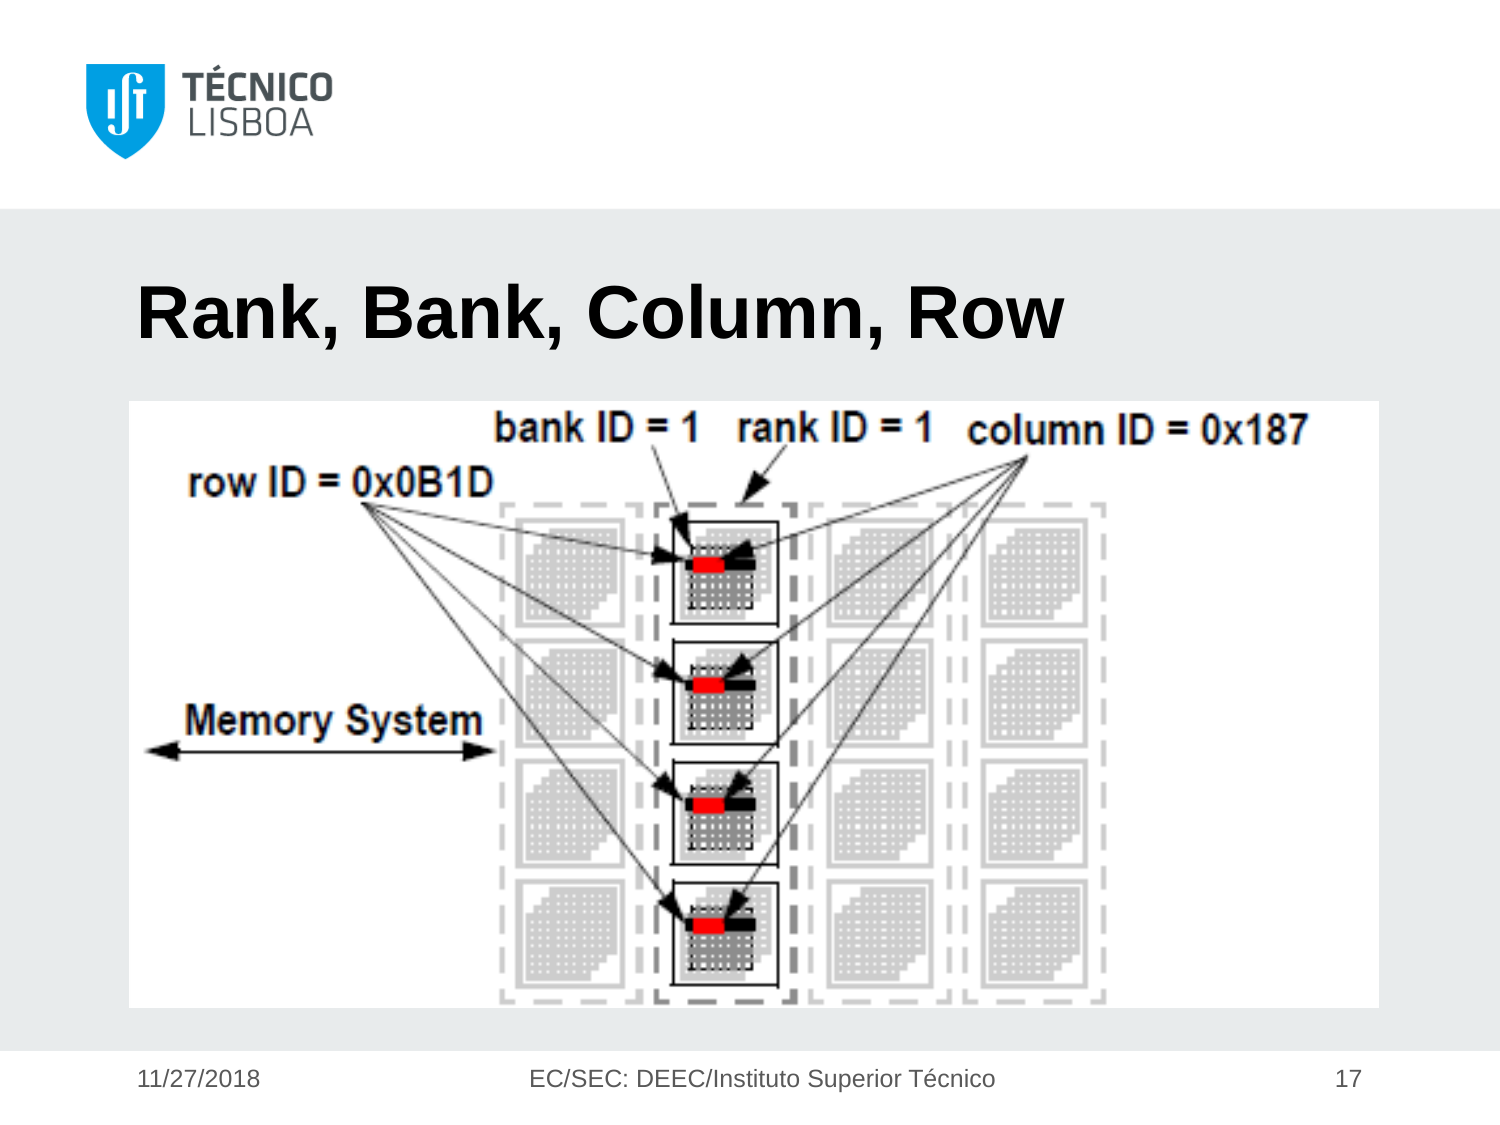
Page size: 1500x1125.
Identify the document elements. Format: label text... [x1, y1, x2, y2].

slide_number 11/27/2018 [121, 1052, 425, 1103]
picture [0, 0, 1500, 1125]
slide_number <number> [1077, 1052, 1378, 1103]
footer EC/SEC: DEEC/Instituto Superior Técnico [512, 1052, 1021, 1103]
title Rank, Bank, Column, Row [121, 237, 1378, 381]
